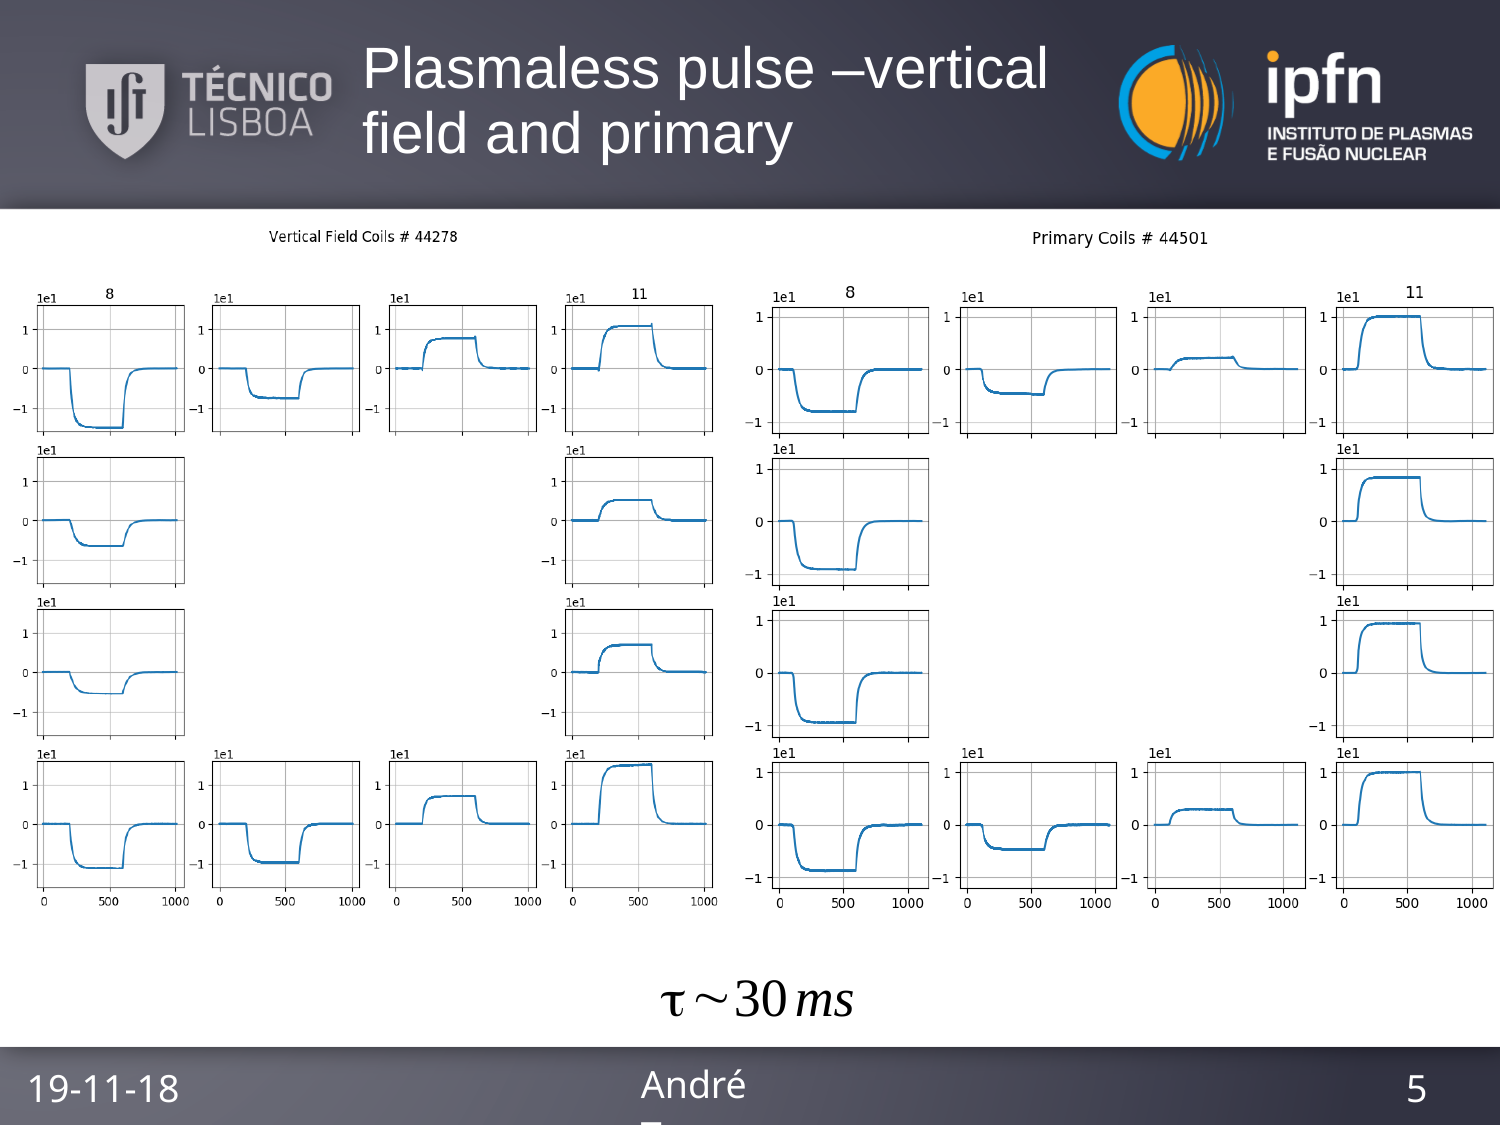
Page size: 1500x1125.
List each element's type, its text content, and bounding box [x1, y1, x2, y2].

title Plasmaless pulse –vertical field and primary [362, 23, 1087, 178]
picture [0, 0, 1500, 1125]
chart [653, 968, 863, 1029]
